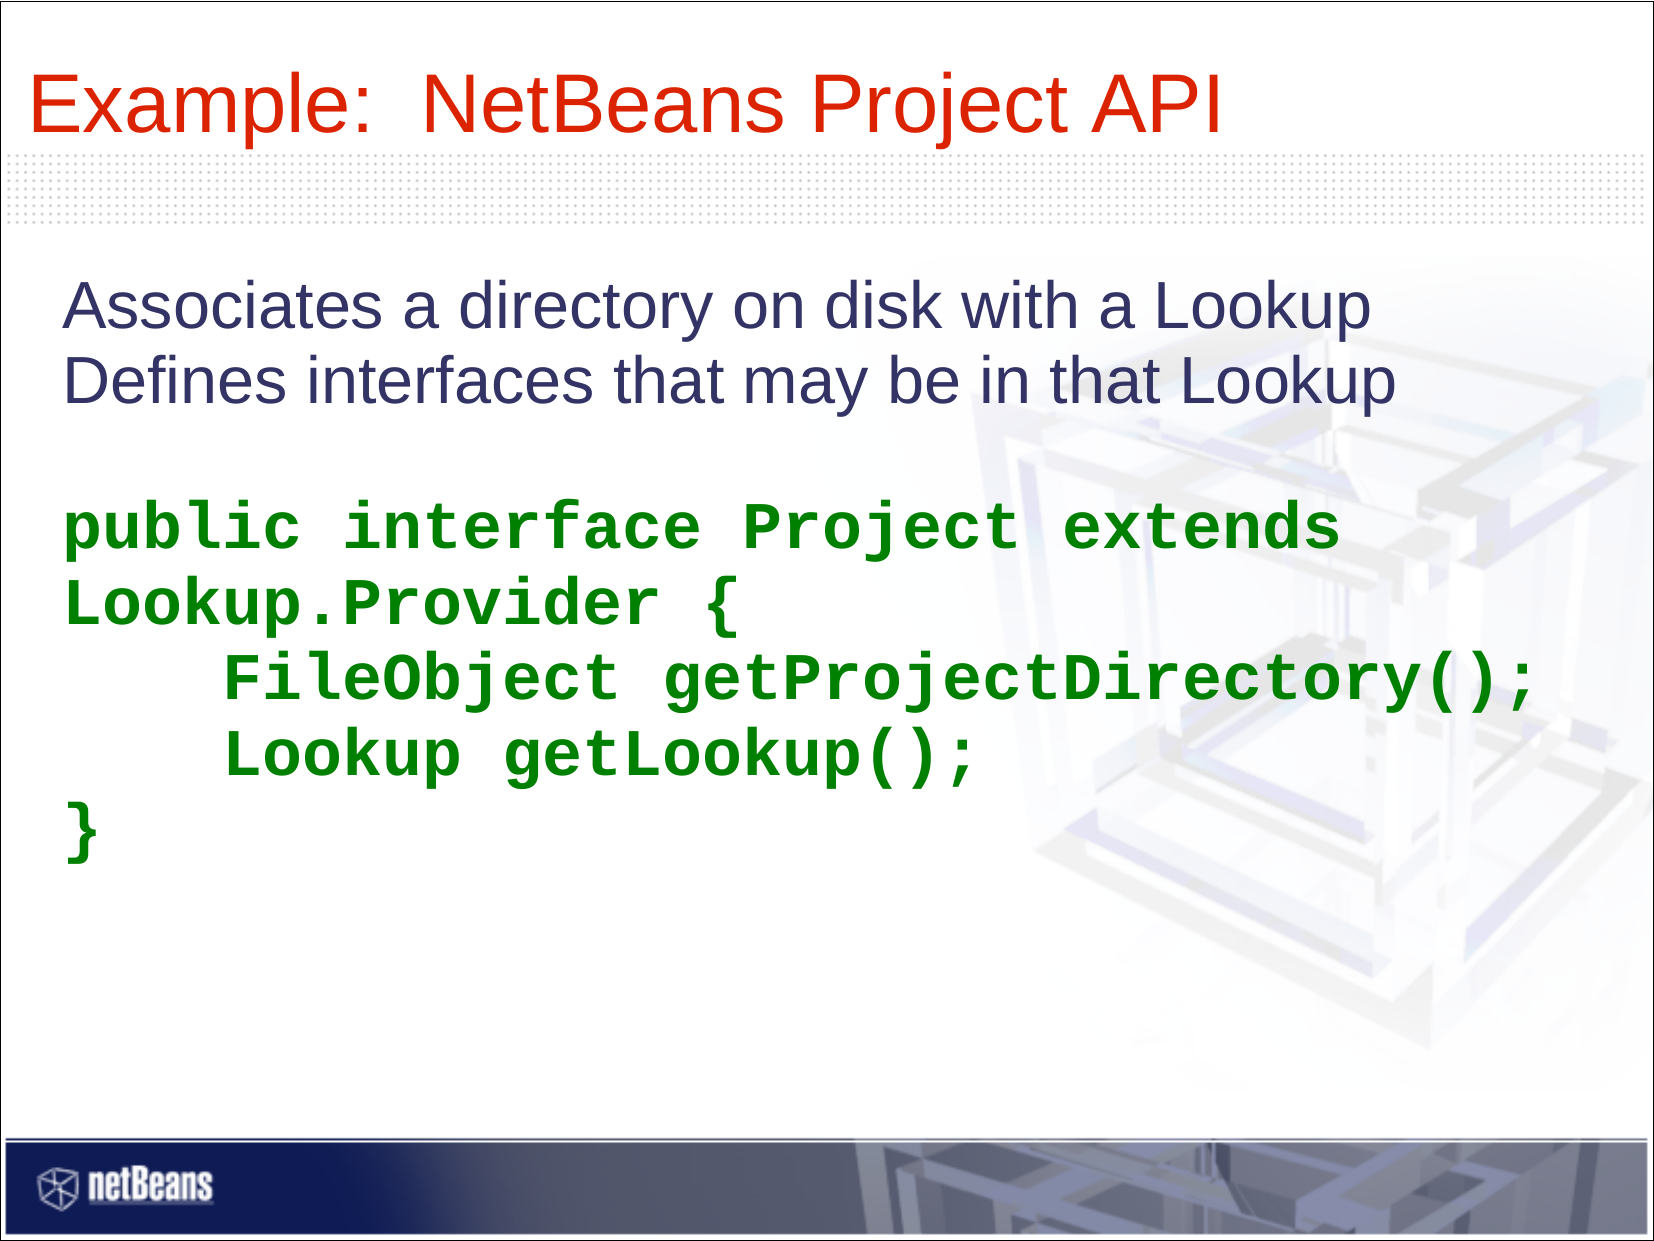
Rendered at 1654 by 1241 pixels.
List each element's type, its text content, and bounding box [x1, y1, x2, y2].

picture [1, 2, 1653, 1240]
list Associates a directory on disk with a Lookup Defines interfaces that may be in that Lookup public interface Project extends Lookup.Provider { FileObject getProjectDirectory(); Lookup getLookup(); } [62, 268, 1654, 1122]
title Example: NetBeans Project API [27, 0, 1627, 208]
